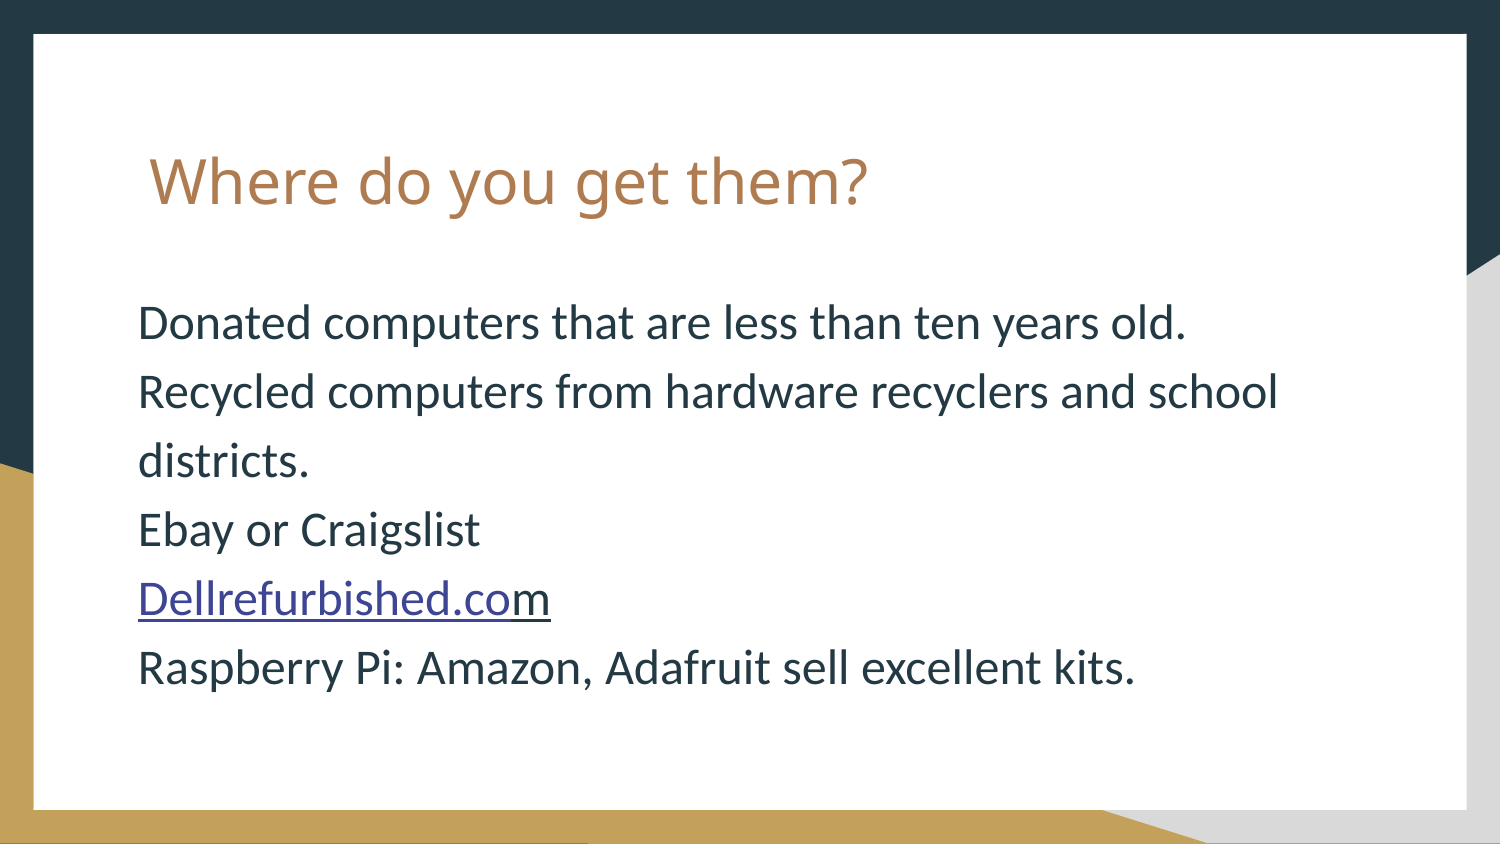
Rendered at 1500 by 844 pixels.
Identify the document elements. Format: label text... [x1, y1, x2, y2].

title Where do you get them? [134, 127, 1366, 284]
list Donated computers that are less than ten years old. Recycled computers from hardware recyclers and school districts. Ebay or Craigslist Dellrefurbished.com Raspberry Pi: Amazon, Adafruit sell excellent kits. [123, 265, 1355, 767]
